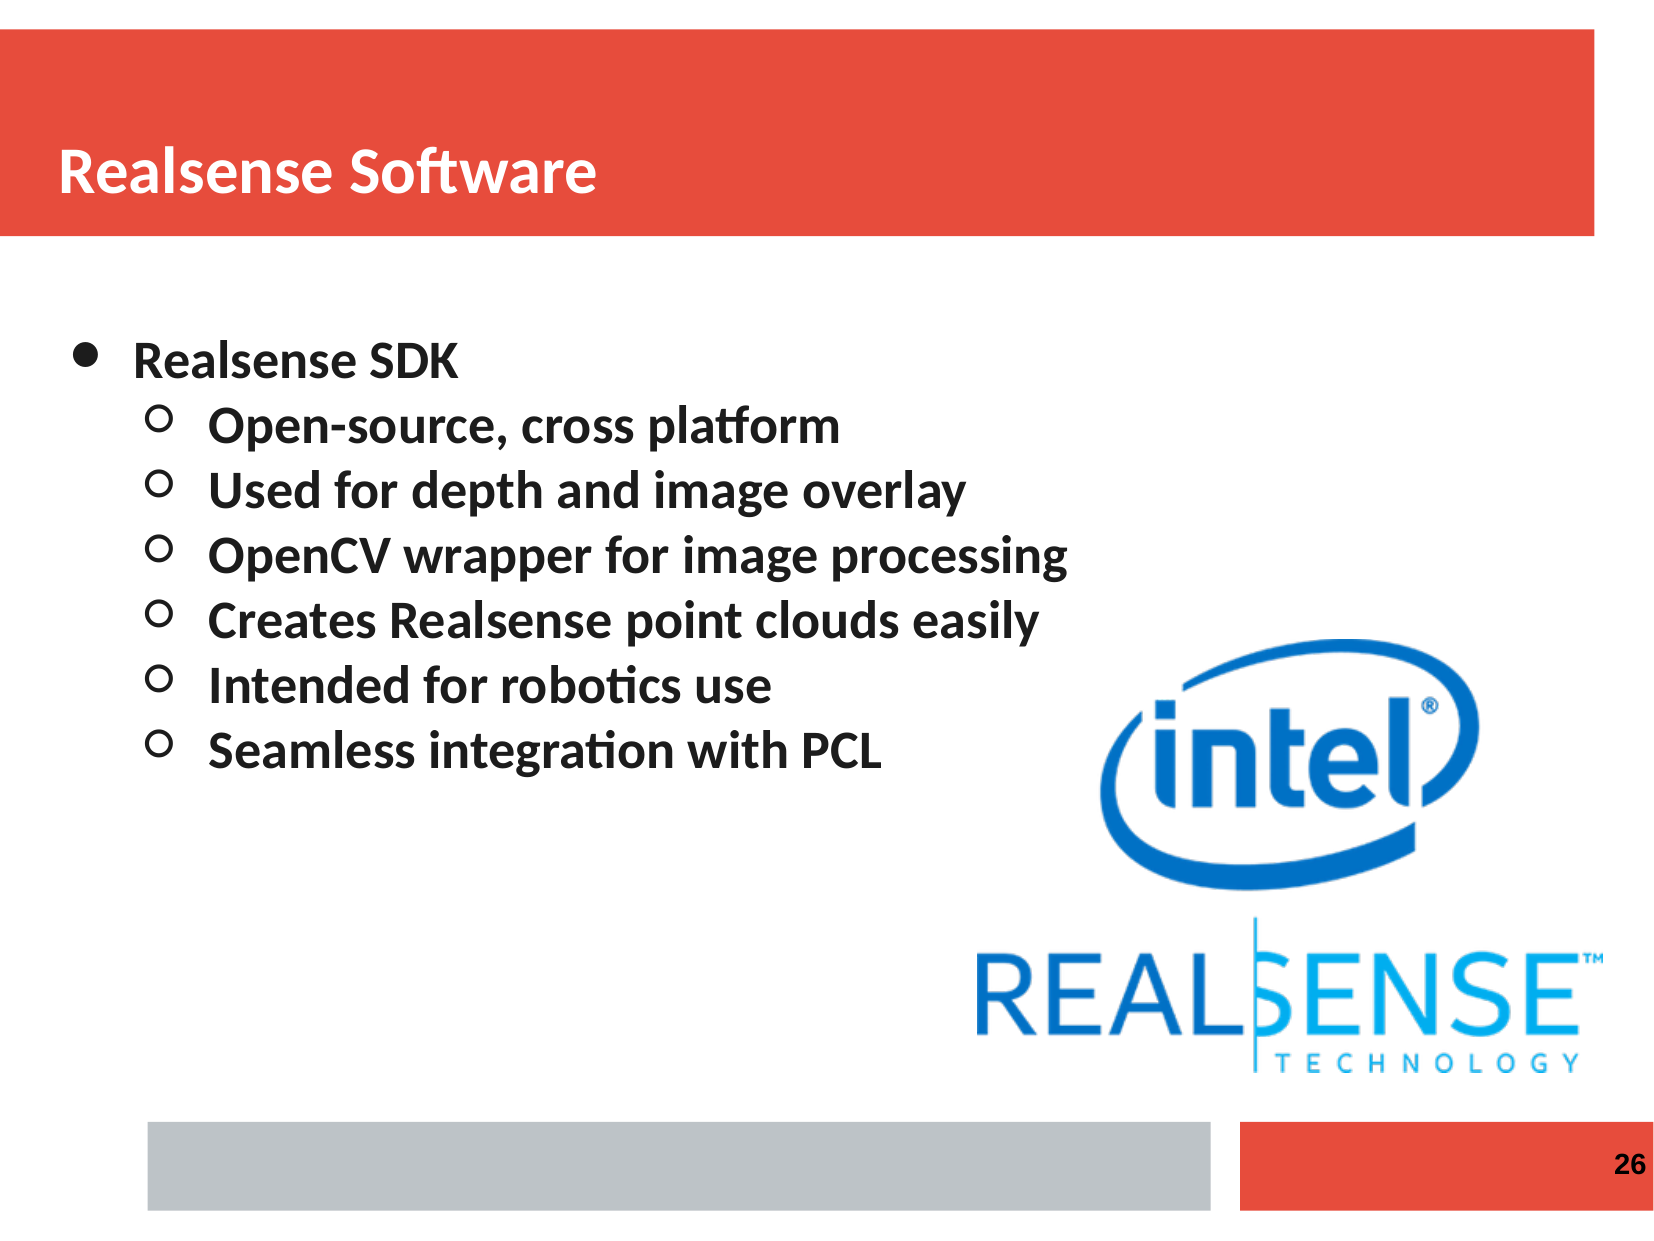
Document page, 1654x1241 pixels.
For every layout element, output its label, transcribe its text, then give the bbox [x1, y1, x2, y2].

picture [977, 639, 1603, 1073]
slide_number <number> [1547, 1145, 1647, 1241]
text_box Realsense SDK Open-source, cross platform Used for depth and image overlay OpenCV wrapper for image processing Creates Realsense point clouds easily Intended for robotics use Seamless integration with PCL [58, 324, 1565, 1093]
text_box Realsense Software [58, 58, 1595, 207]
